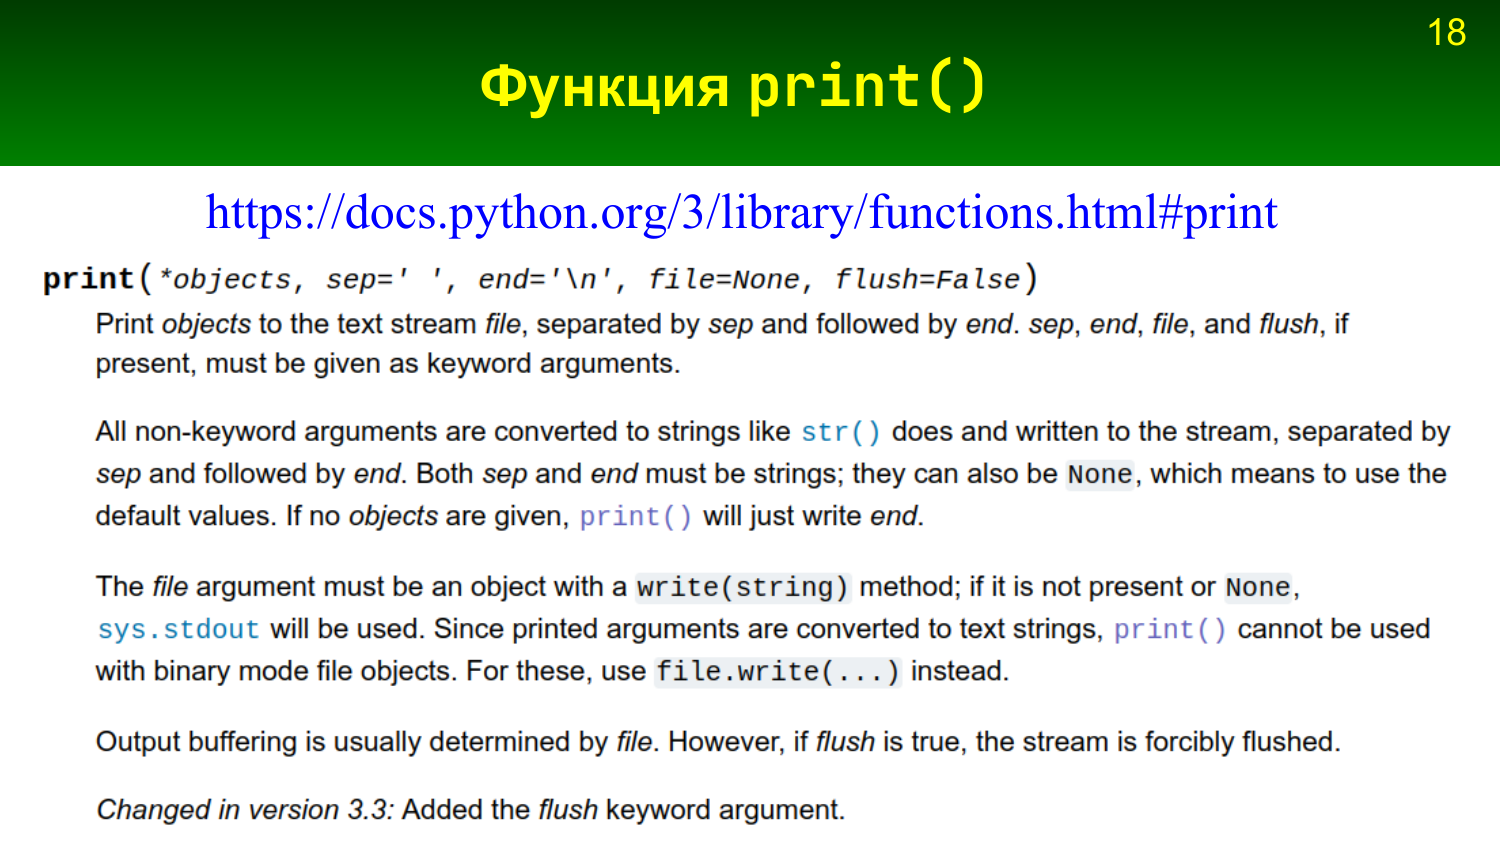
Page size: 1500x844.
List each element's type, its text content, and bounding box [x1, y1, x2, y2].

title Функция print() [47, 11, 1426, 154]
text_box https://docs.python.org/3/library/functions.html#print [205, 171, 1295, 247]
picture [35, 260, 1465, 837]
